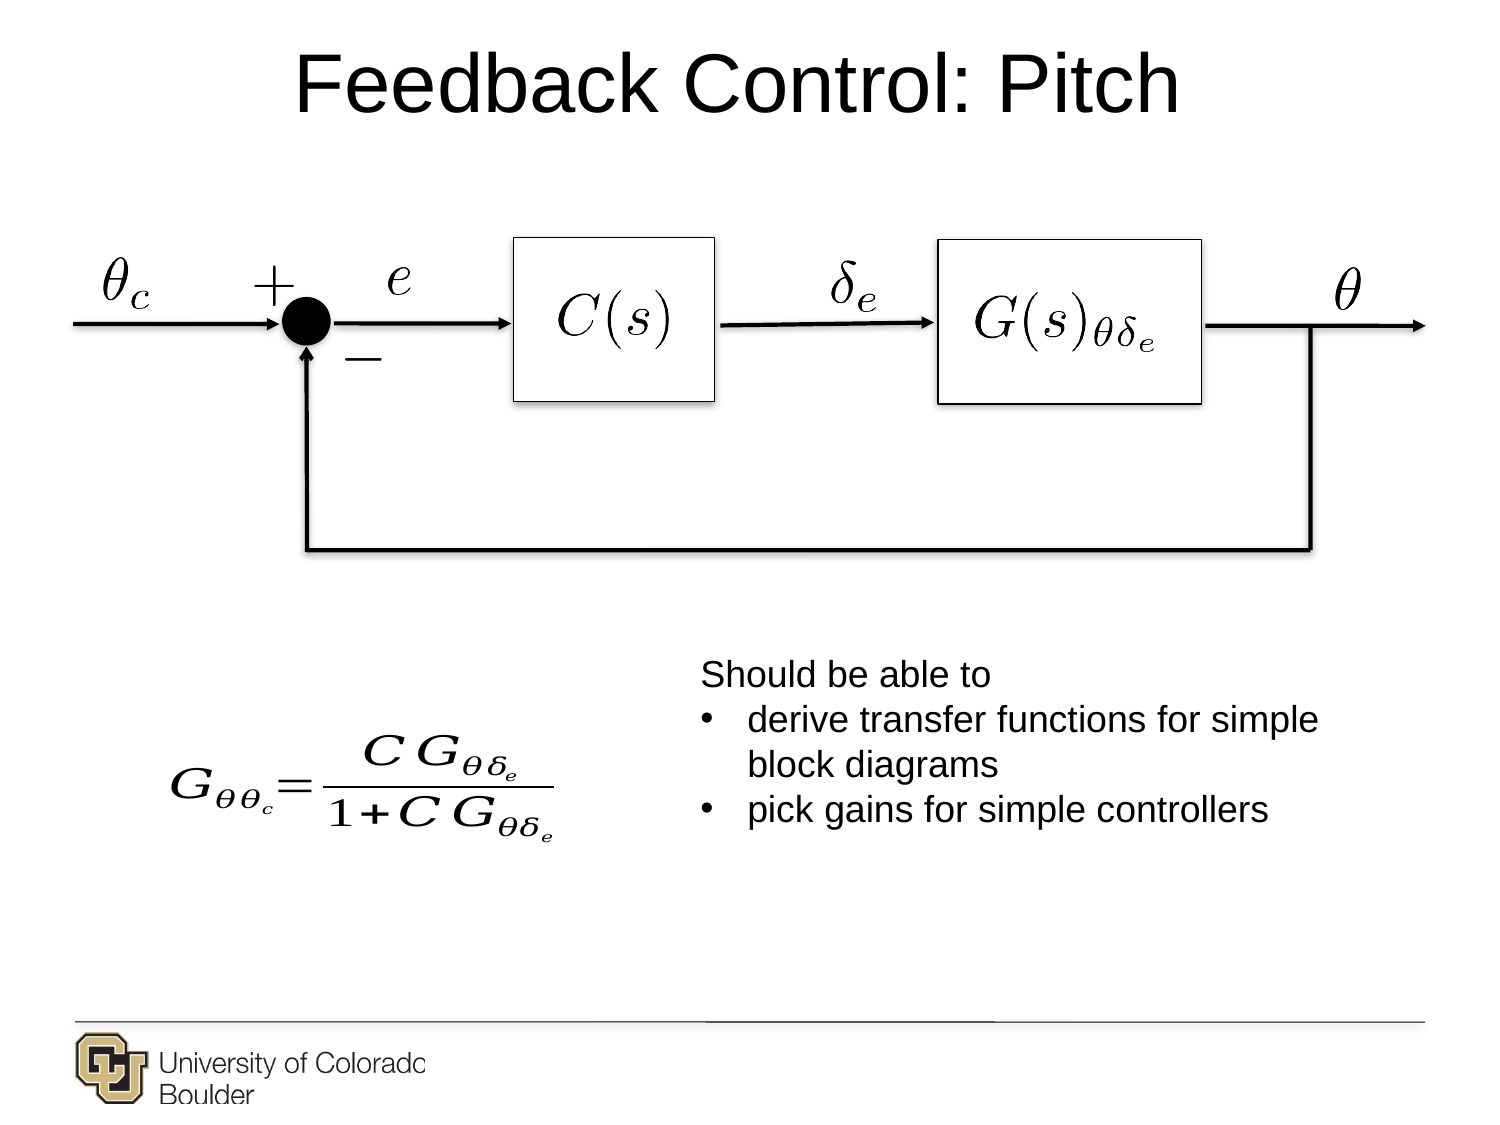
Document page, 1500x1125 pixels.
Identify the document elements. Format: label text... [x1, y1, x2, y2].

text_box Should be able to derive transfer functions for simple block diagrams pick gains for simple controllers [685, 642, 1425, 838]
title Feedback Control: Pitch [75, 18, 1425, 140]
picture [1335, 267, 1361, 310]
text_box [937, 239, 1202, 404]
text_box [282, 297, 330, 345]
text_box [513, 237, 715, 402]
chart [154, 730, 572, 846]
picture [103, 257, 149, 309]
picture [831, 260, 876, 312]
picture [558, 290, 669, 349]
picture [975, 292, 1154, 352]
picture [254, 265, 294, 306]
picture [388, 267, 411, 295]
